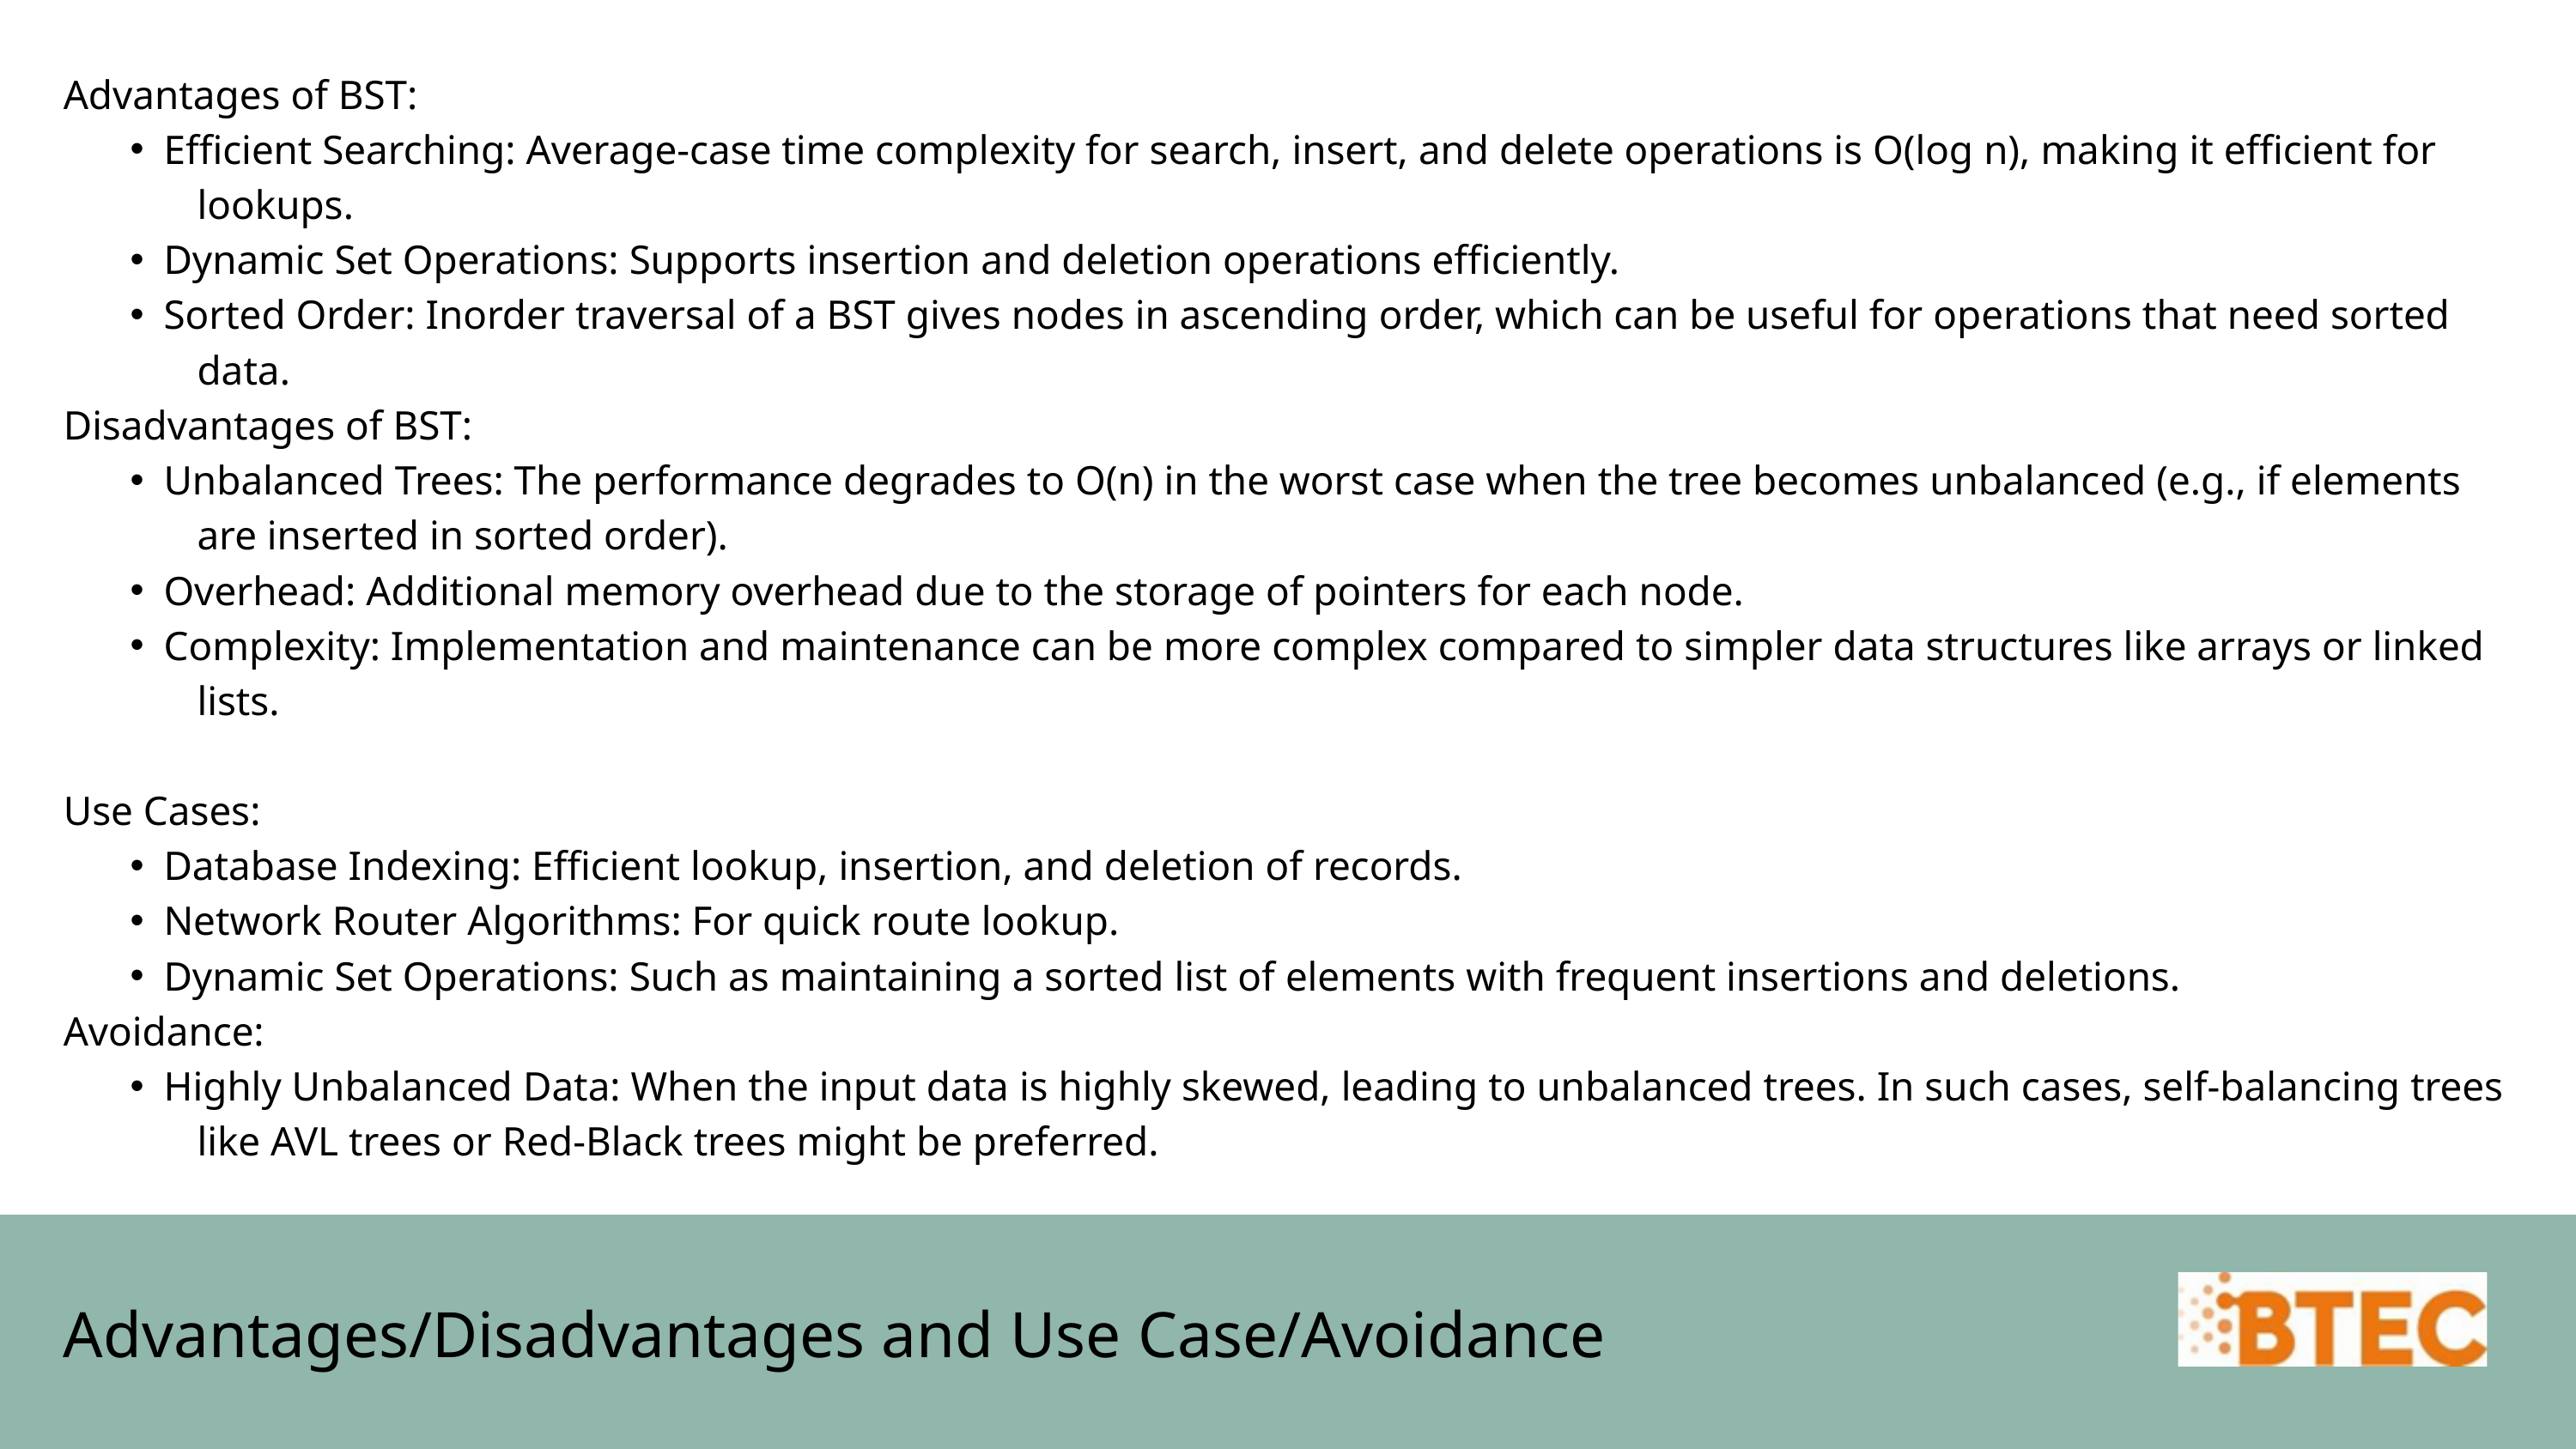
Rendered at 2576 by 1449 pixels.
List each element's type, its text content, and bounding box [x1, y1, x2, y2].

text_box [0, 1215, 2576, 1449]
text_box Advantages/Disadvantages and Use Case/Avoidance [63, 1282, 2028, 1367]
text_box Advantages of BST: Efficient Searching: Average-case time complexity for search, insert, and delete operations is O(log n), making it efficient for lookups. Dynamic Set Operations: Supports insertion and deletion operations efficiently. Sorted Order: Inorder traversal of a BST gives nodes in ascending order, which can be useful for operations that need sorted data. Disadvantages of BST: Unbalanced Trees: The performance degrades to O(n) in the worst case when the tree becomes unbalanced (e.g., if elements are inserted in sorted order). Overhead: Additional memory overhead due to the storage of pointers for each node. Complexity: Implementation and maintenance can be more complex compared to simpler data structures like arrays or linked lists. Use Cases: Database Indexing: Efficient lookup, insertion, and deletion of records. Network Router Algorithms: For quick route lookup. Dynamic Set Operations: Such as maintaining a sorted list of elements with frequent insertions and deletions. Avoidance: Highly Unbalanced Data: When the input data is highly skewed, leading to unbalanced trees. In such cases, self-balancing trees like AVL trees or Red-Black trees might be preferred. [63, 62, 2513, 1215]
